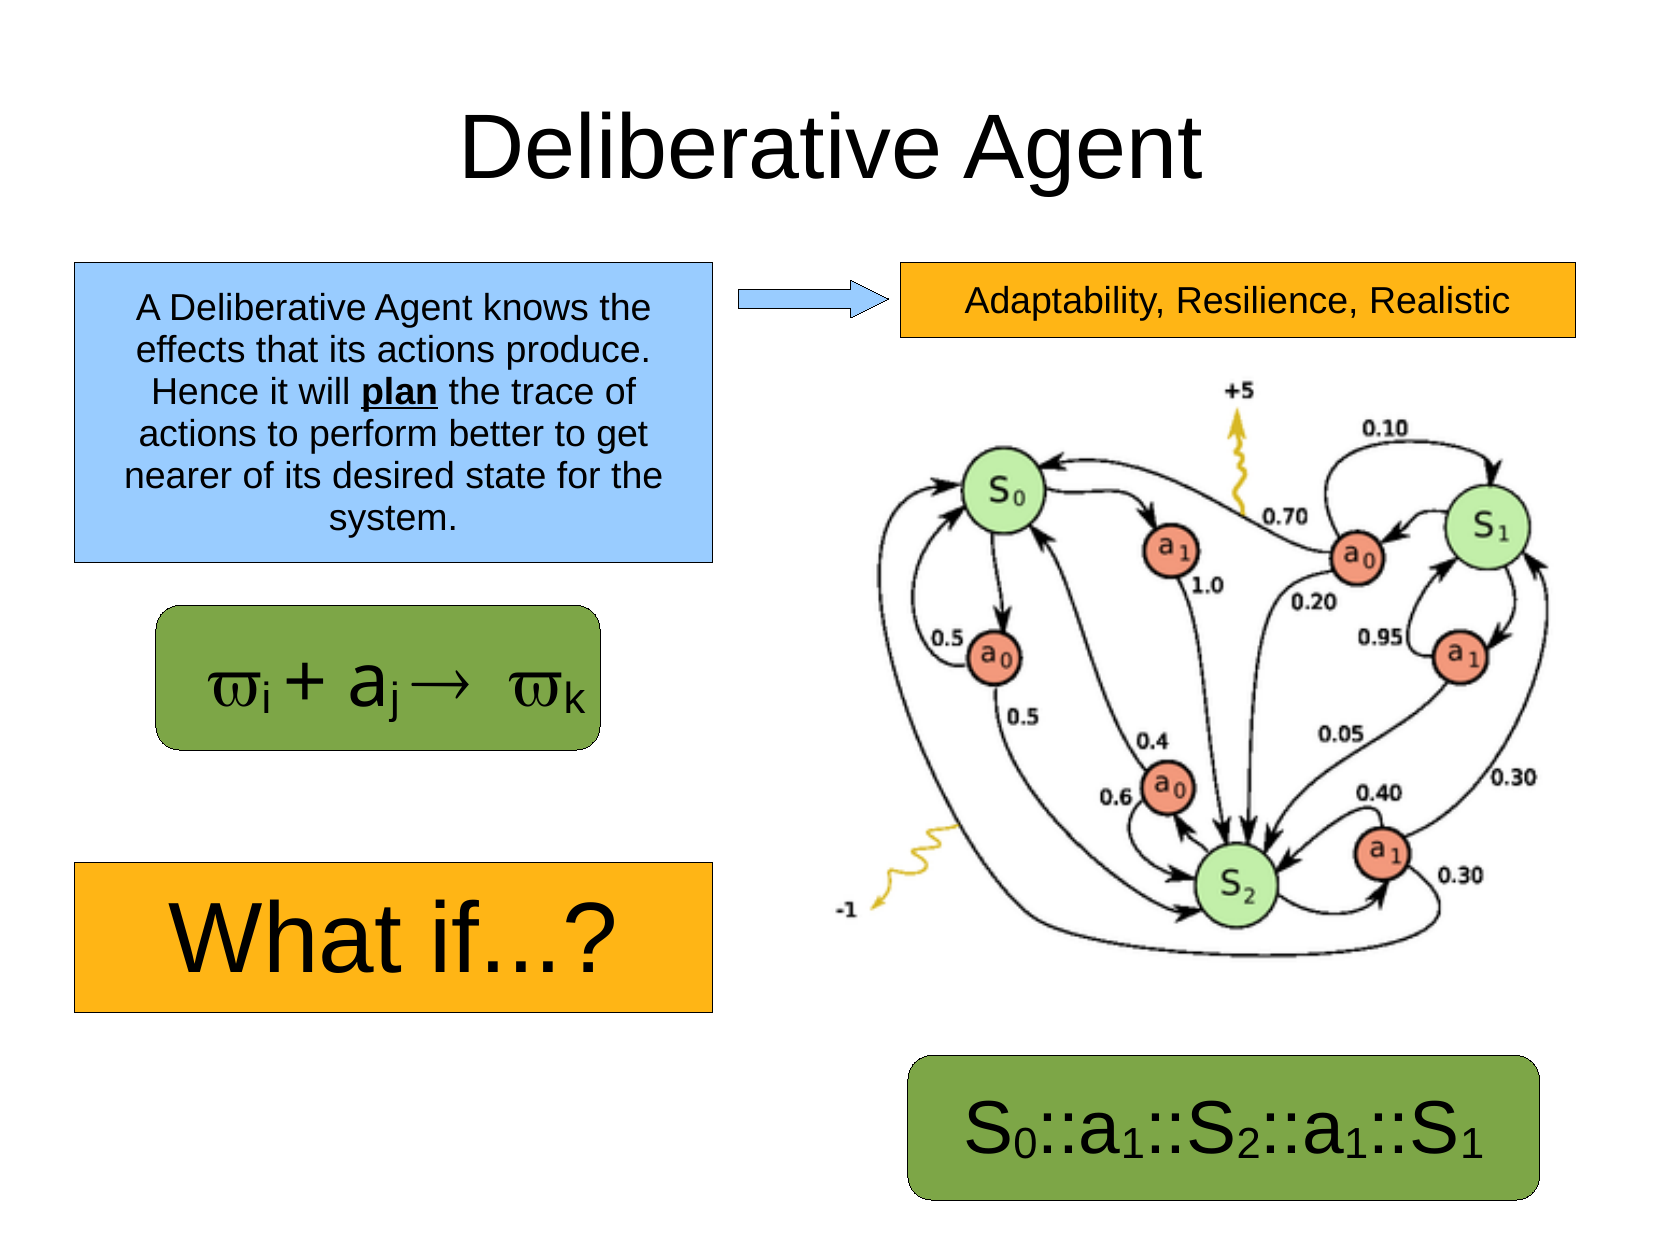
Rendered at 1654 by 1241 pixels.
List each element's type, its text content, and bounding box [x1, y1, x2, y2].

text_box S0::a1::S2::a1::S1 [907, 1055, 1540, 1201]
text_box [738, 280, 889, 318]
title Deliberative Agent [86, 43, 1576, 251]
picture [776, 347, 1637, 1036]
text_box Adaptability, Resilience, Realistic [900, 262, 1576, 338]
text_box ϖi + aj  ϖk [155, 605, 601, 751]
text_box A Deliberative Agent knows the effects that its actions produce. Hence it will plan the trace of actions to perform better to get nearer of its desired state for the system. [74, 262, 713, 563]
text_box What if...? [74, 862, 713, 1013]
